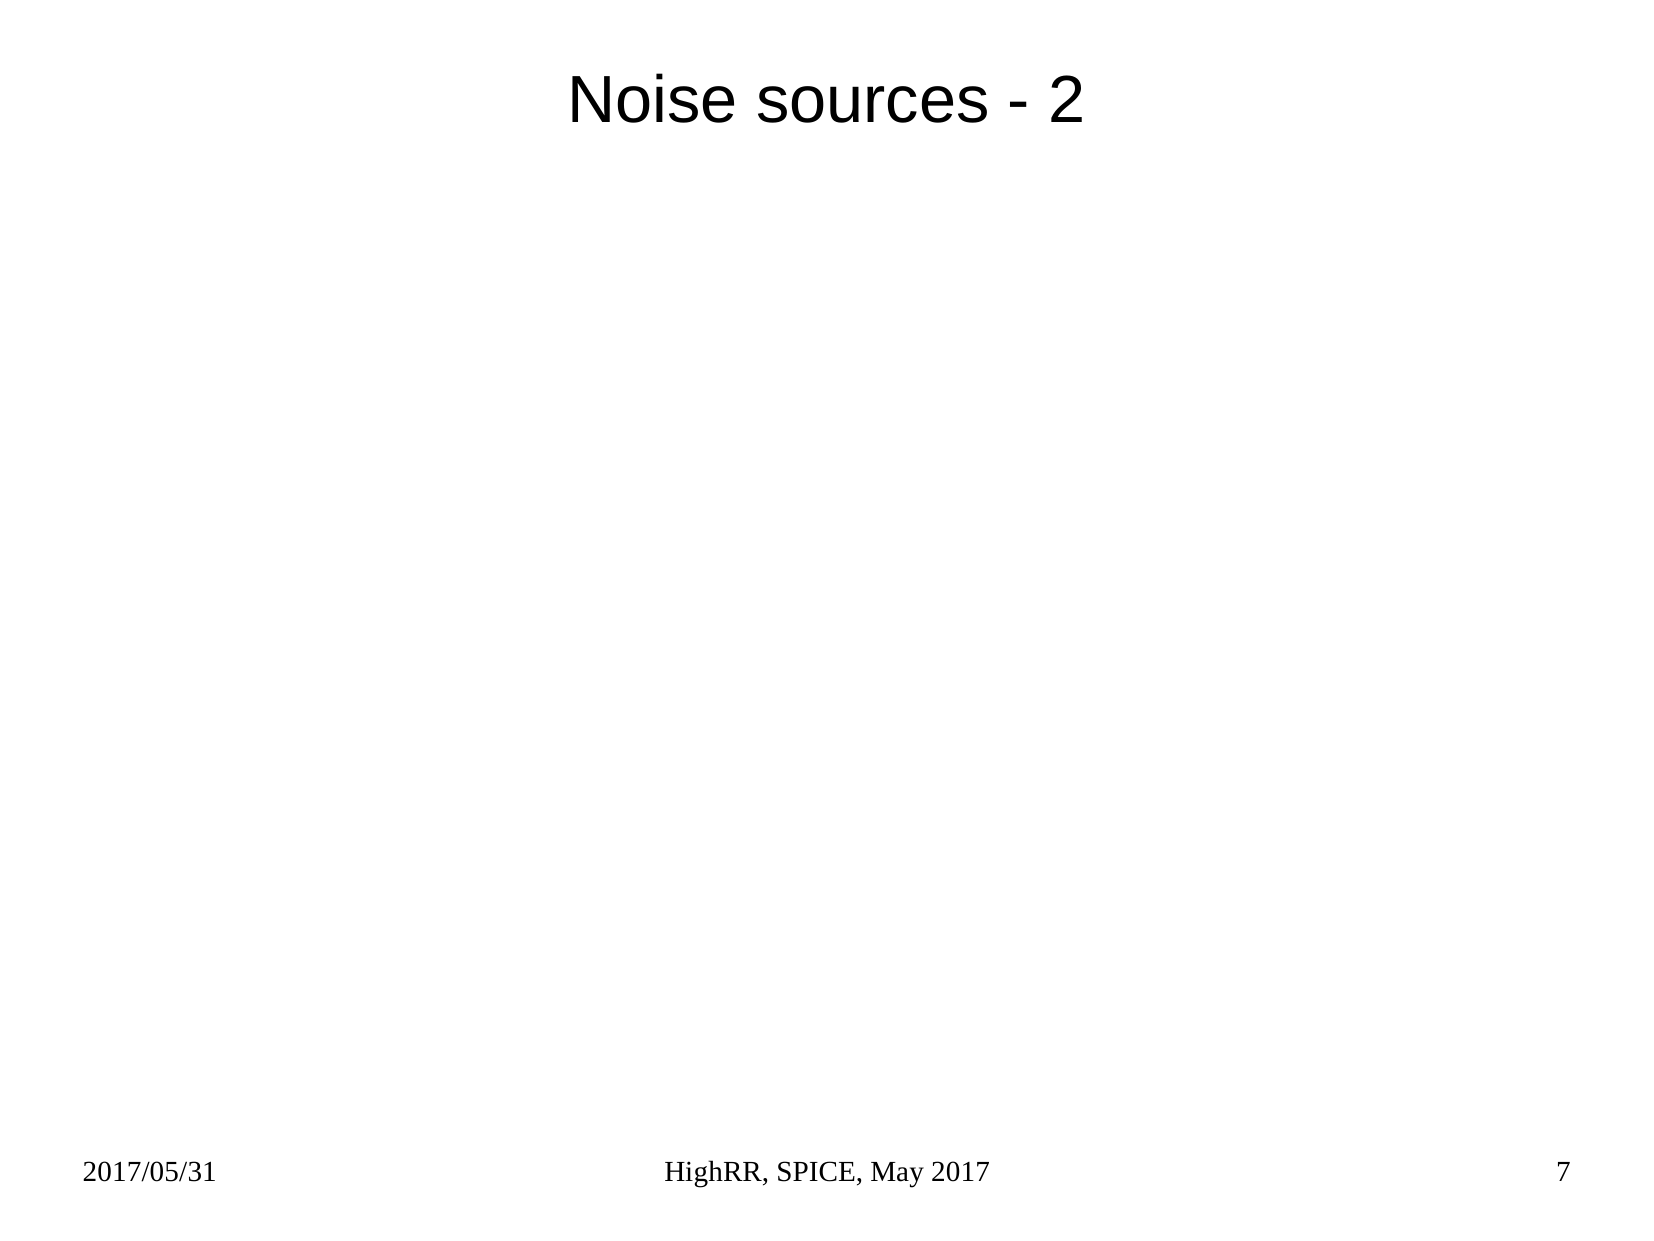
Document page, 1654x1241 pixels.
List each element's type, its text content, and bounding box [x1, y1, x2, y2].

title Noise sources - 2 [82, 49, 1571, 151]
